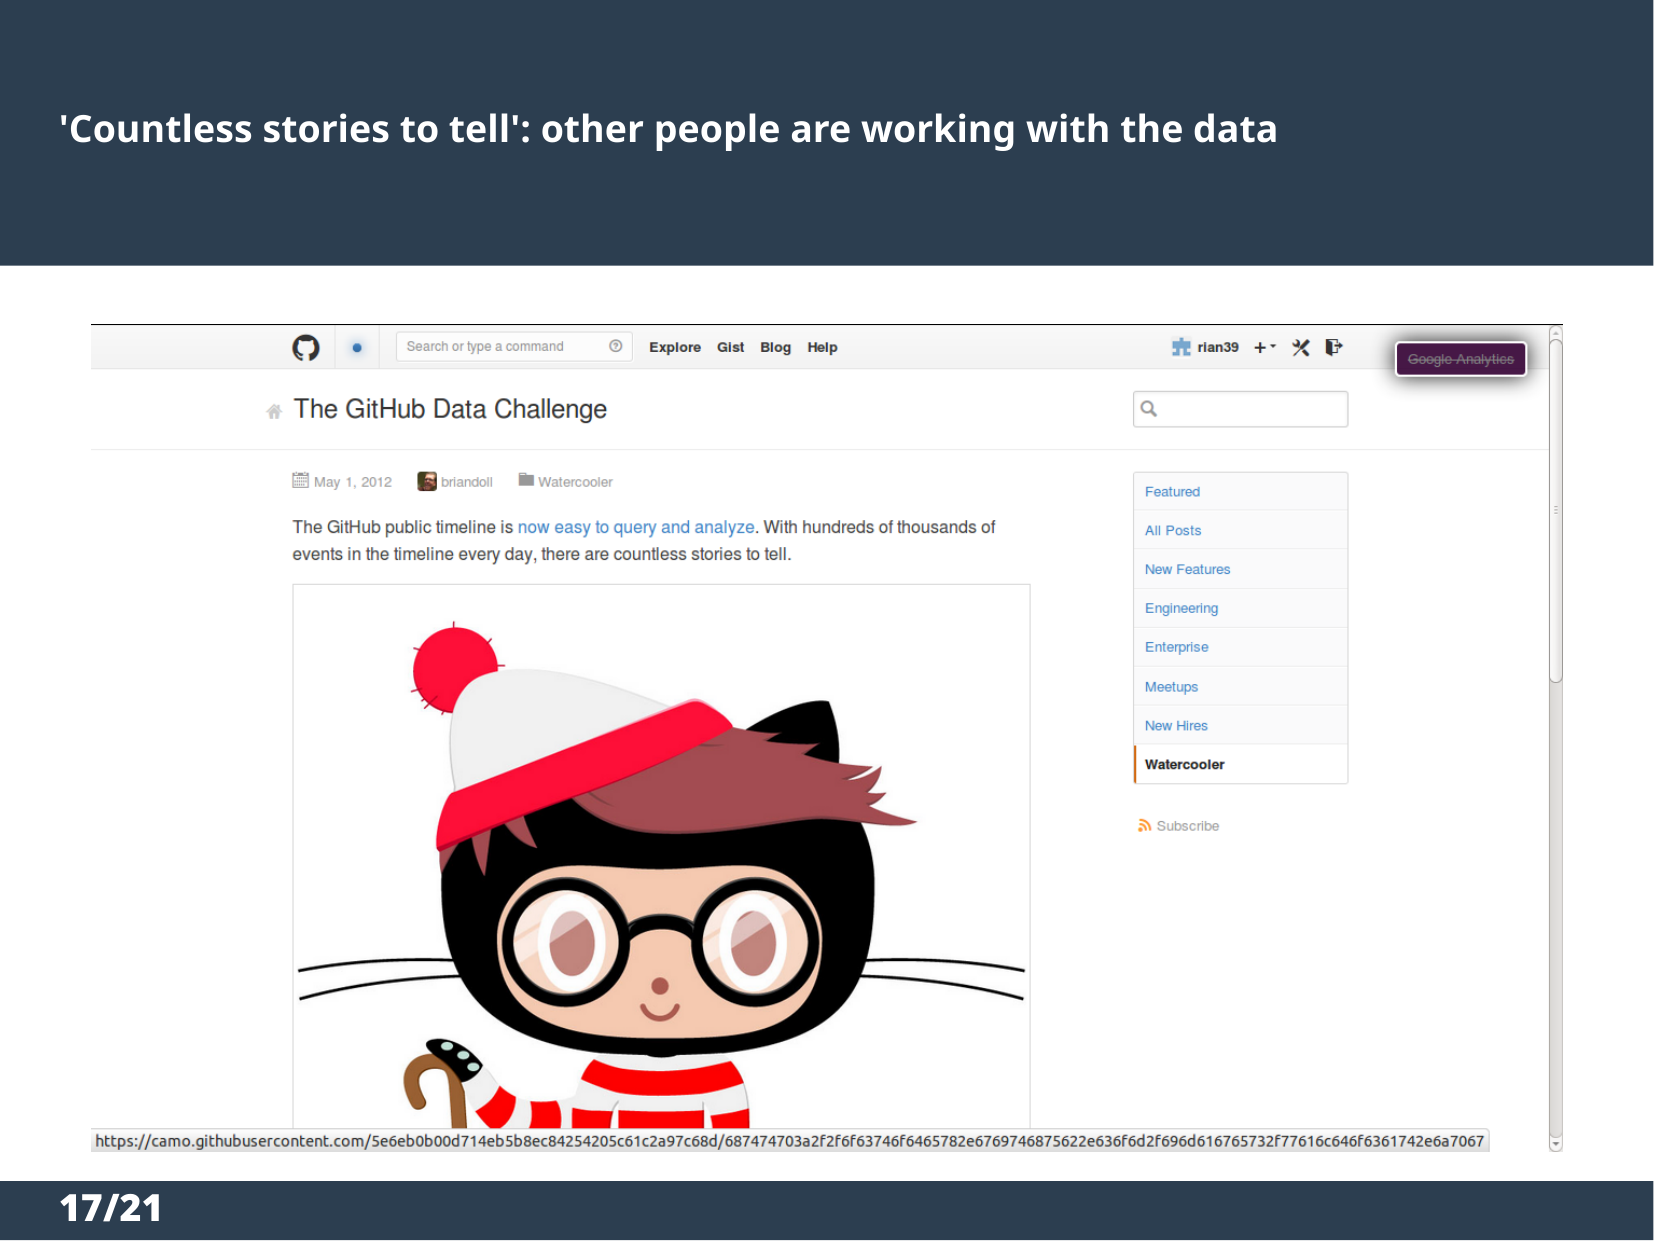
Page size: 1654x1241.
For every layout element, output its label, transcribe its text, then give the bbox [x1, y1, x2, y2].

picture [91, 324, 1563, 1152]
title 'Countless stories to tell': other people are working with the data [59, 49, 1595, 207]
